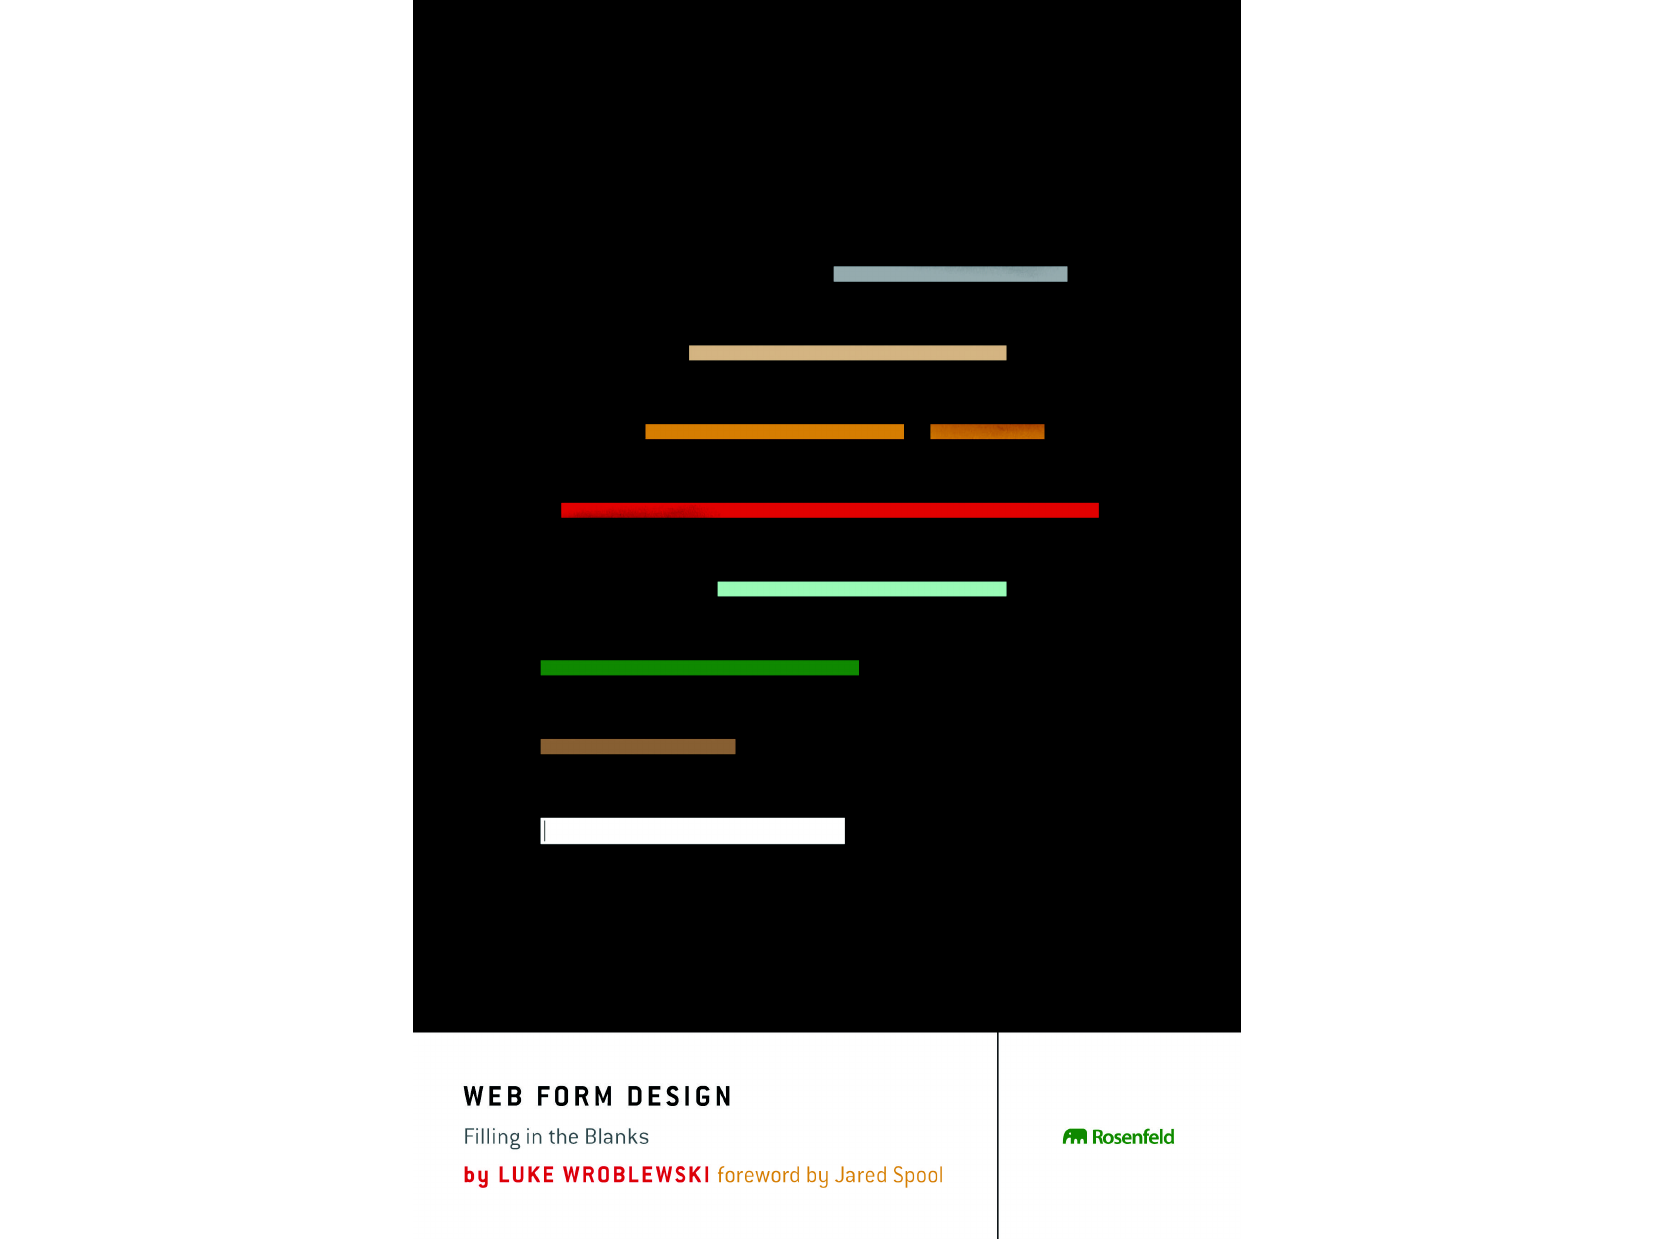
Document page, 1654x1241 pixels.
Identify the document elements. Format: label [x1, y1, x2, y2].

picture [413, 0, 1241, 1239]
